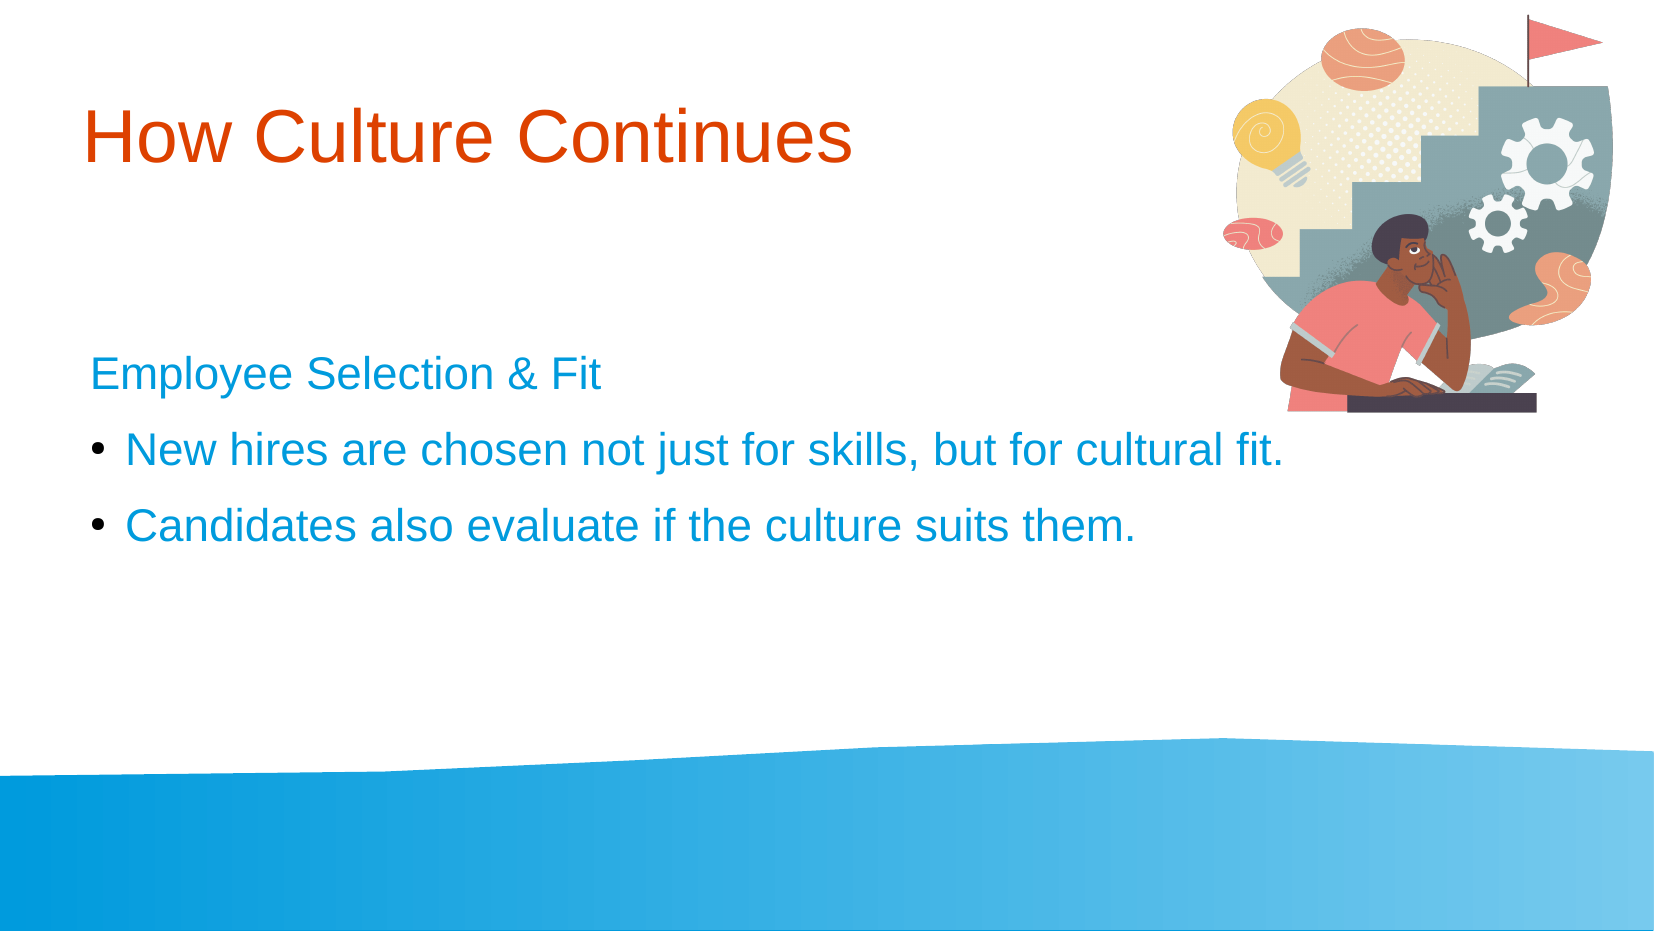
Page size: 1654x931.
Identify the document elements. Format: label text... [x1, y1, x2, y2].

title How Culture Continues [23, 47, 1182, 226]
text_box Employee Selection & Fit New hires are chosen not just for skills, but for cultural fit. Candidates also evaluate if the culture suits them. [75, 225, 1613, 751]
picture [1182, 0, 1654, 451]
